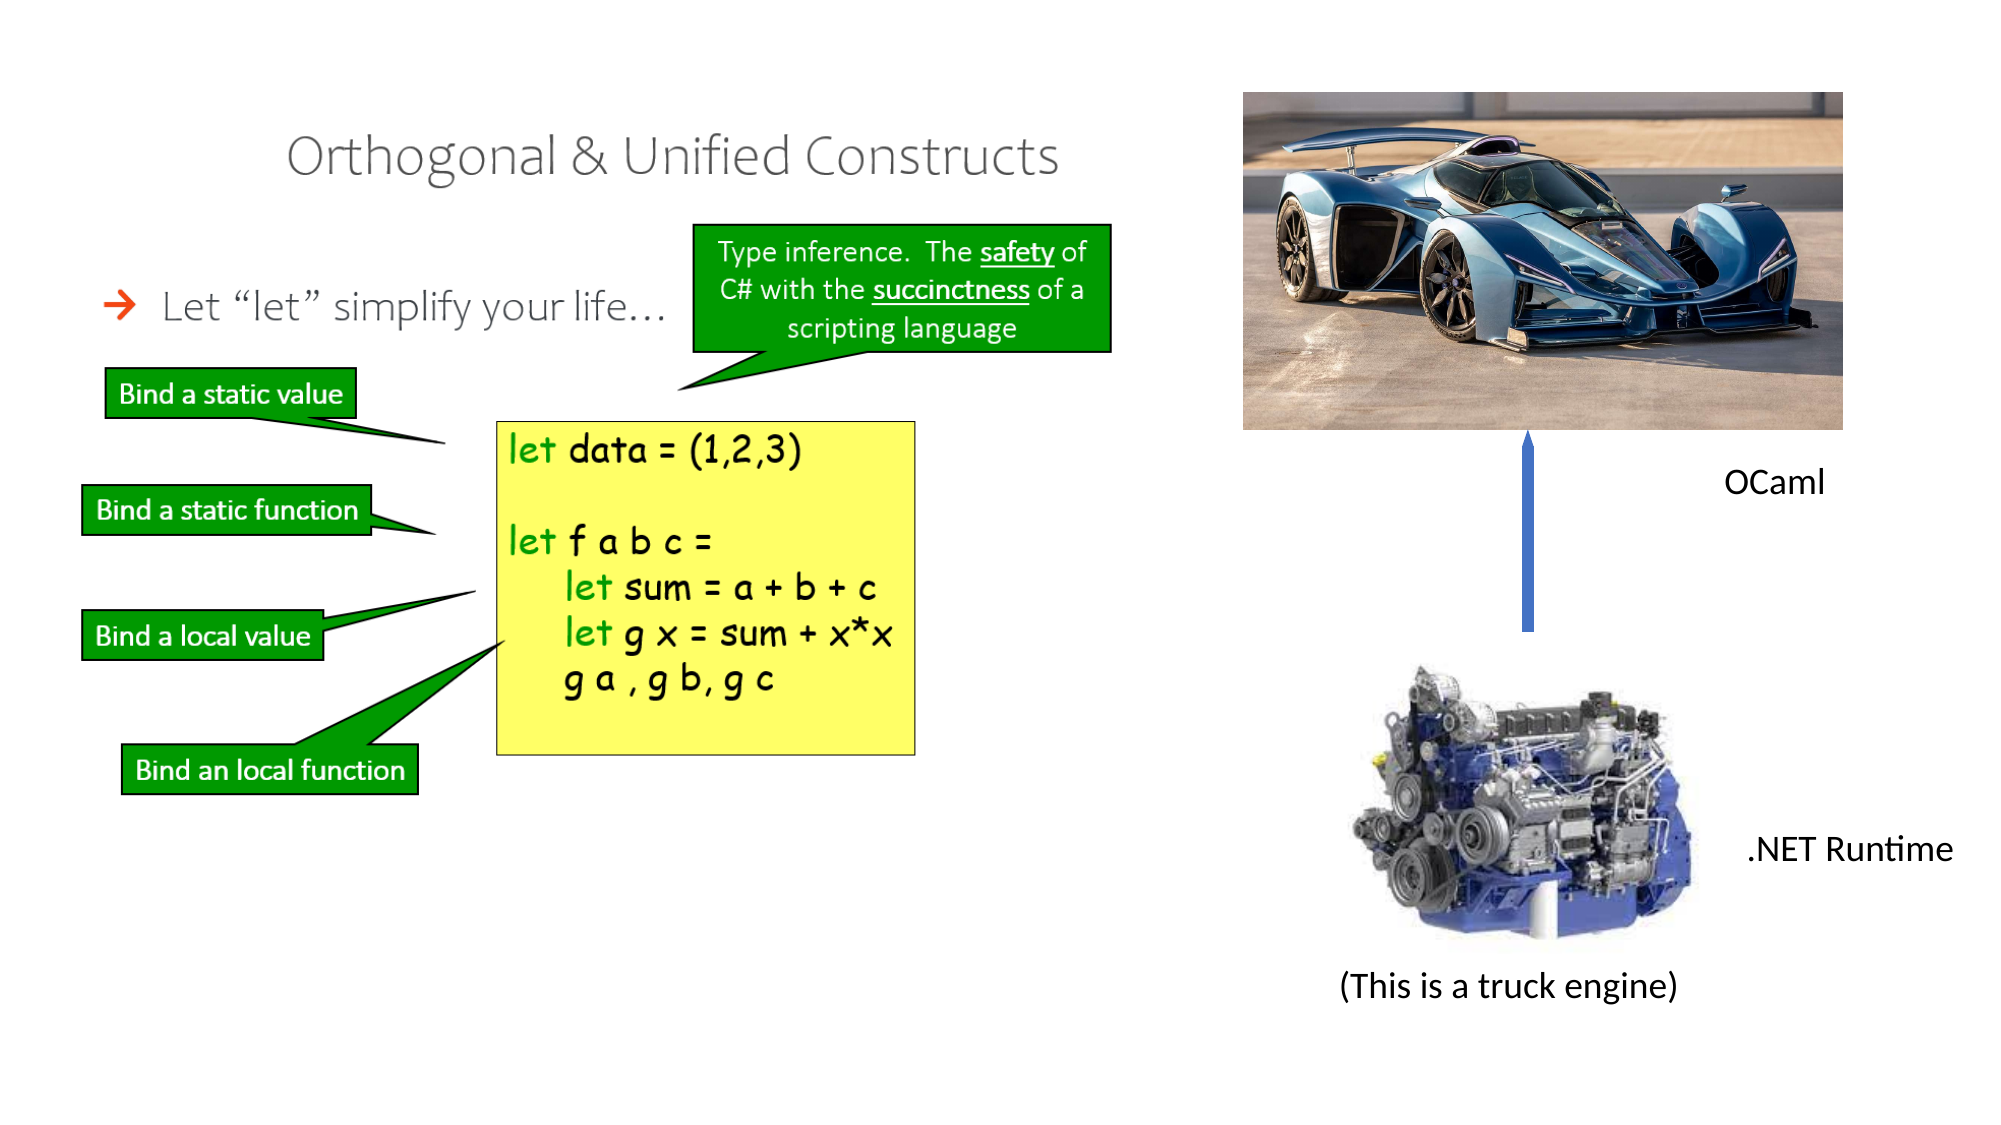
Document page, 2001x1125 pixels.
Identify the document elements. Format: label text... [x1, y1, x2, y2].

text_box OCaml [1709, 449, 1842, 511]
text_box .NET Runtime [1731, 816, 1973, 877]
picture [1243, 92, 1843, 430]
picture [67, 116, 1128, 844]
text_box (This is a truck engine) [1323, 953, 1699, 1014]
picture [1323, 651, 1732, 954]
